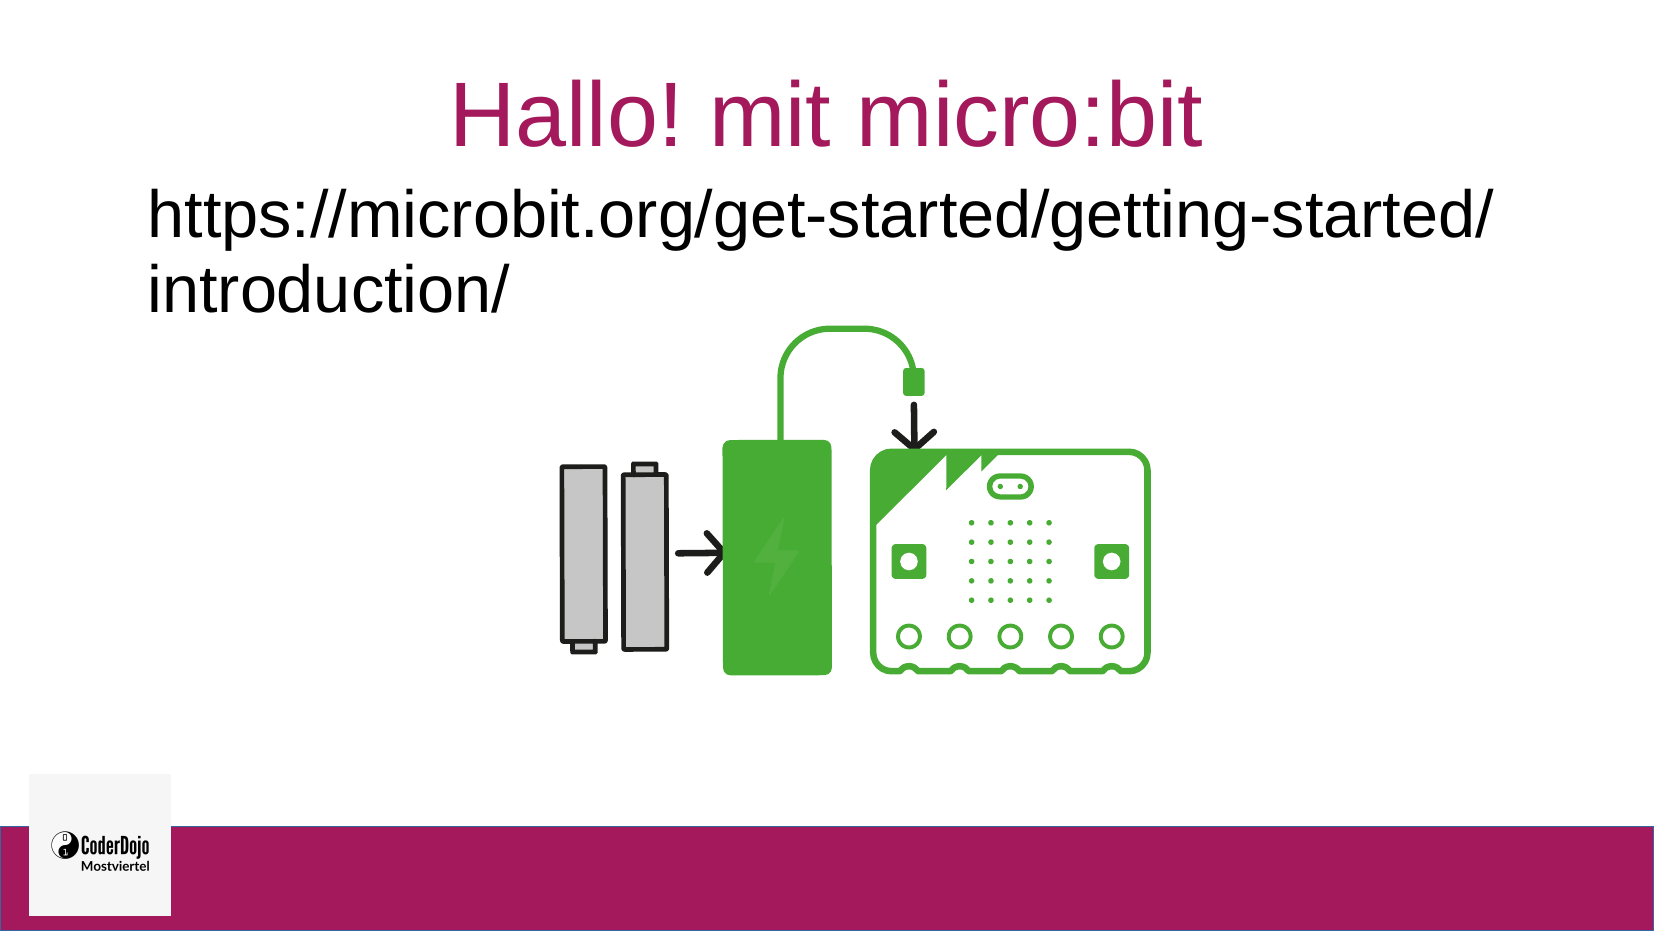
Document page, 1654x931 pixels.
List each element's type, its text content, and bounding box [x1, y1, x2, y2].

list https://microbit.org/get-started/getting-started/introduction/ [76, 177, 1565, 717]
picture [558, 324, 1152, 677]
title Hallo! mit micro:bit [82, 37, 1571, 193]
picture [29, 774, 171, 916]
